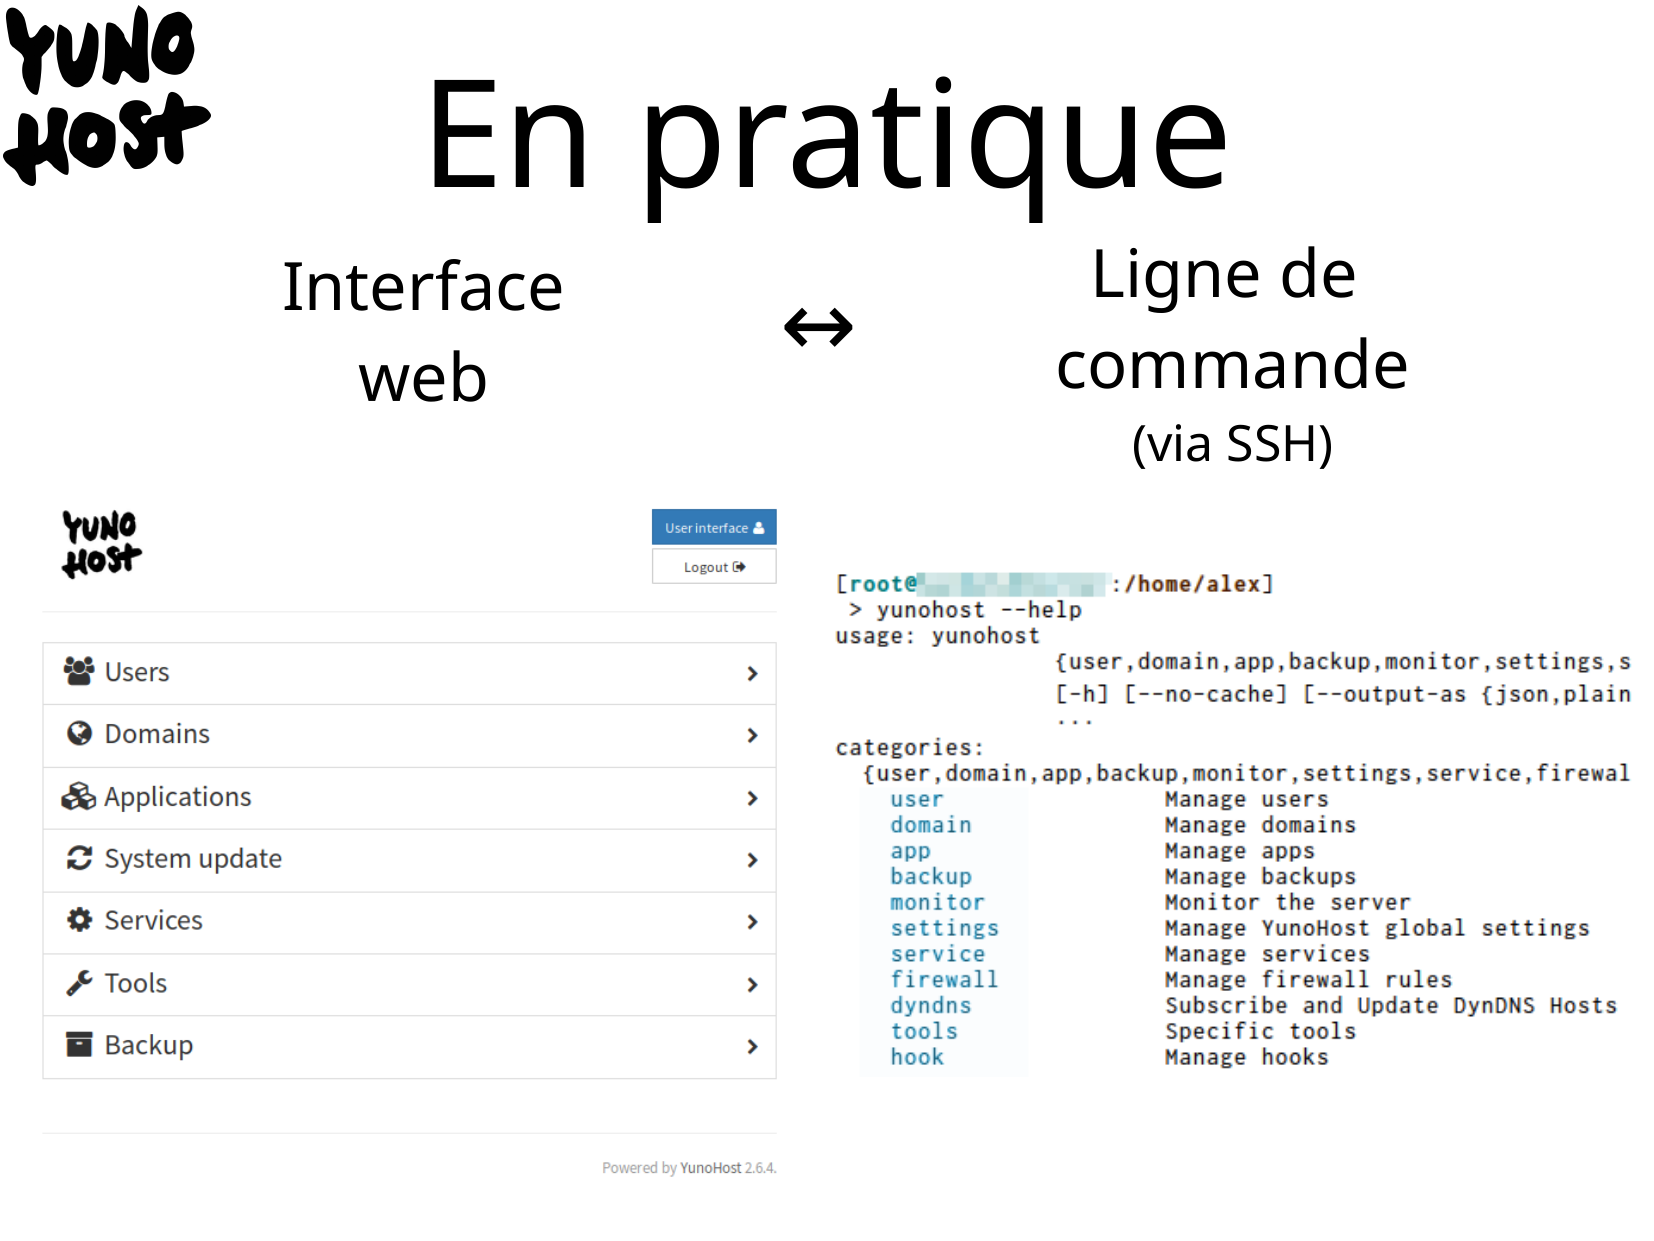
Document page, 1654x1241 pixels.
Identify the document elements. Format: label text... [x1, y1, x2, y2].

title En pratique [82, 25, 1571, 226]
title Ligne de commande (via SSH) [891, 191, 1575, 511]
title ↔ [477, 220, 1160, 428]
picture [3, 5, 211, 186]
picture [33, 502, 784, 1191]
title Interface web [82, 226, 766, 434]
picture [831, 561, 1633, 1077]
